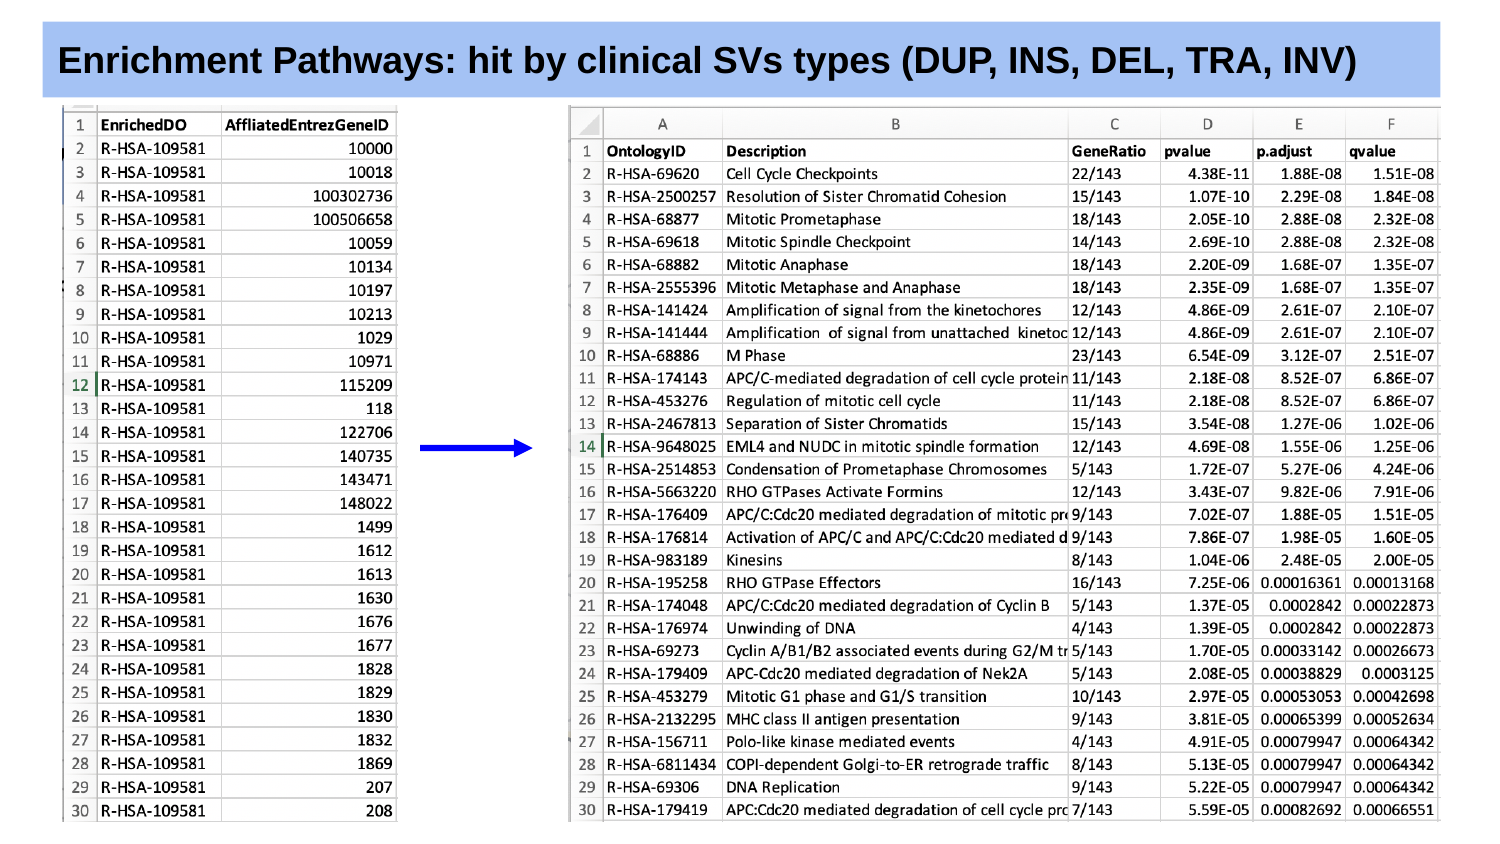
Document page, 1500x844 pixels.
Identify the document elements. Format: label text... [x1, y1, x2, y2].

title Enrichment Pathways: hit by clinical SVs types (DUP, INS, DEL, TRA, INV) [42, 21, 1441, 98]
picture [62, 105, 398, 822]
picture [568, 105, 1441, 822]
